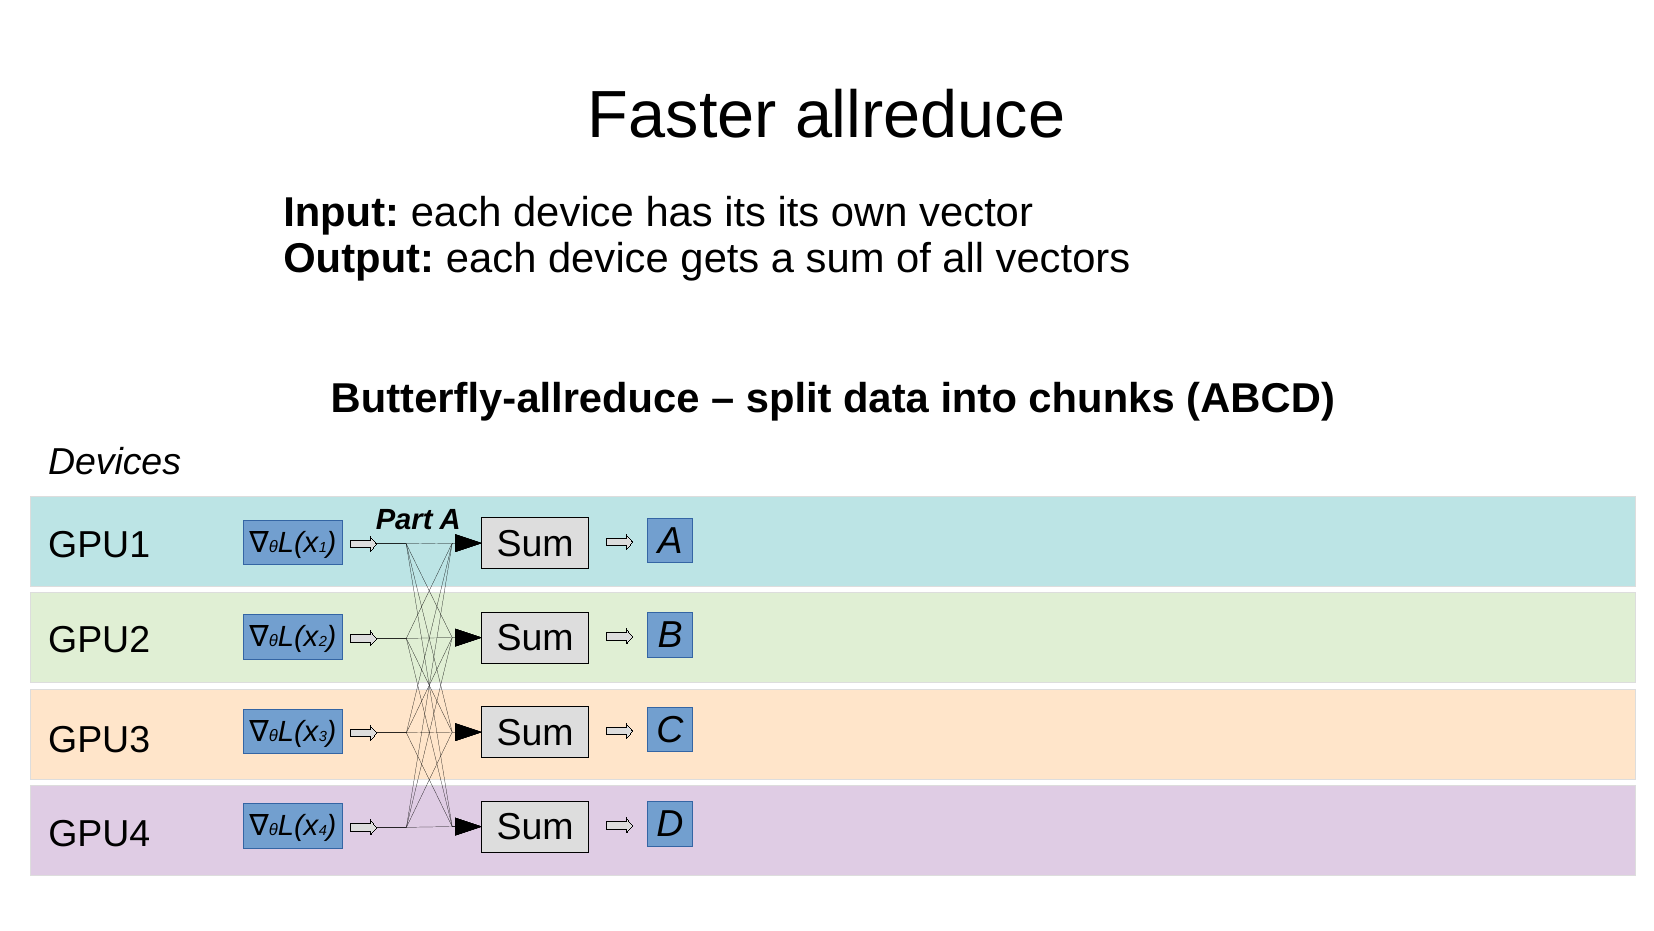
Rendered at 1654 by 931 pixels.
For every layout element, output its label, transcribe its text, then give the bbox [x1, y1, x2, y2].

text_box [431, 592, 440, 604]
text_box [438, 647, 449, 681]
text_box [423, 737, 436, 778]
text_box [435, 638, 451, 666]
text_box [419, 689, 426, 698]
text_box [415, 759, 421, 780]
text_box [442, 592, 1636, 683]
text_box A [647, 518, 693, 563]
text_box [433, 785, 449, 817]
text_box Sum [481, 706, 589, 758]
text_box [415, 592, 421, 611]
text_box [419, 768, 428, 780]
text_box [419, 673, 427, 683]
text_box [30, 785, 1636, 876]
text_box Sum [527, 544, 536, 554]
text_box Sum [481, 612, 589, 664]
text_box [431, 692, 436, 708]
text_box [446, 496, 1636, 587]
text_box [419, 609, 428, 637]
text_box C [647, 707, 693, 752]
text_box [422, 639, 428, 652]
text_box [438, 689, 449, 723]
text_box [423, 719, 428, 732]
text_box Sum [481, 517, 589, 569]
text_box ∇θL(x2) [243, 614, 343, 660]
text_box [425, 642, 433, 680]
text_box [442, 570, 447, 587]
text_box [407, 733, 421, 754]
text_box [430, 733, 440, 761]
text_box [430, 767, 440, 780]
text_box [409, 785, 426, 819]
text_box [422, 693, 427, 710]
text_box [430, 609, 440, 637]
text_box [409, 552, 426, 587]
text_box [408, 785, 451, 827]
text_box [410, 690, 421, 722]
text_box [430, 718, 436, 732]
text_box [435, 704, 451, 732]
text_box [30, 689, 417, 780]
text_box [422, 593, 436, 634]
text_box GPU3 [33, 711, 226, 768]
text_box ∇θL(x1) [243, 520, 343, 565]
text_box [408, 639, 424, 667]
text_box [432, 689, 439, 698]
text_box [438, 618, 451, 637]
text_box Input: each device has its its own vector Output: each device gets a sum of all vectors Butterfly-allreduce – split data into chunks (ABCD) [268, 181, 1398, 429]
text_box [30, 592, 417, 683]
text_box B [647, 612, 693, 658]
text_box [409, 647, 421, 681]
text_box [408, 704, 424, 732]
text_box [30, 496, 412, 587]
text_box ∇θL(x3) [243, 709, 343, 754]
text_box GPU1 [33, 516, 226, 574]
text_box [412, 573, 416, 587]
text_box [432, 553, 449, 587]
title Faster allreduce [82, 37, 1571, 193]
text_box Sum [481, 801, 589, 853]
text_box [407, 544, 451, 587]
text_box ∇θL(x4) [243, 803, 343, 849]
text_box [430, 638, 436, 653]
text_box Devices [33, 433, 226, 491]
text_box [419, 592, 428, 603]
text_box [422, 661, 427, 678]
text_box GPU2 [33, 610, 226, 668]
text_box [438, 759, 444, 780]
text_box [412, 785, 416, 799]
text_box [442, 689, 1636, 780]
text_box [425, 691, 433, 729]
text_box D [647, 801, 693, 847]
text_box [407, 618, 421, 638]
text_box [431, 672, 439, 683]
text_box [438, 733, 451, 753]
text_box [443, 785, 447, 800]
text_box [419, 733, 428, 762]
text_box [431, 663, 436, 679]
text_box [438, 592, 444, 612]
text_box GPU4 [33, 805, 226, 863]
text_box Part A [361, 495, 544, 544]
